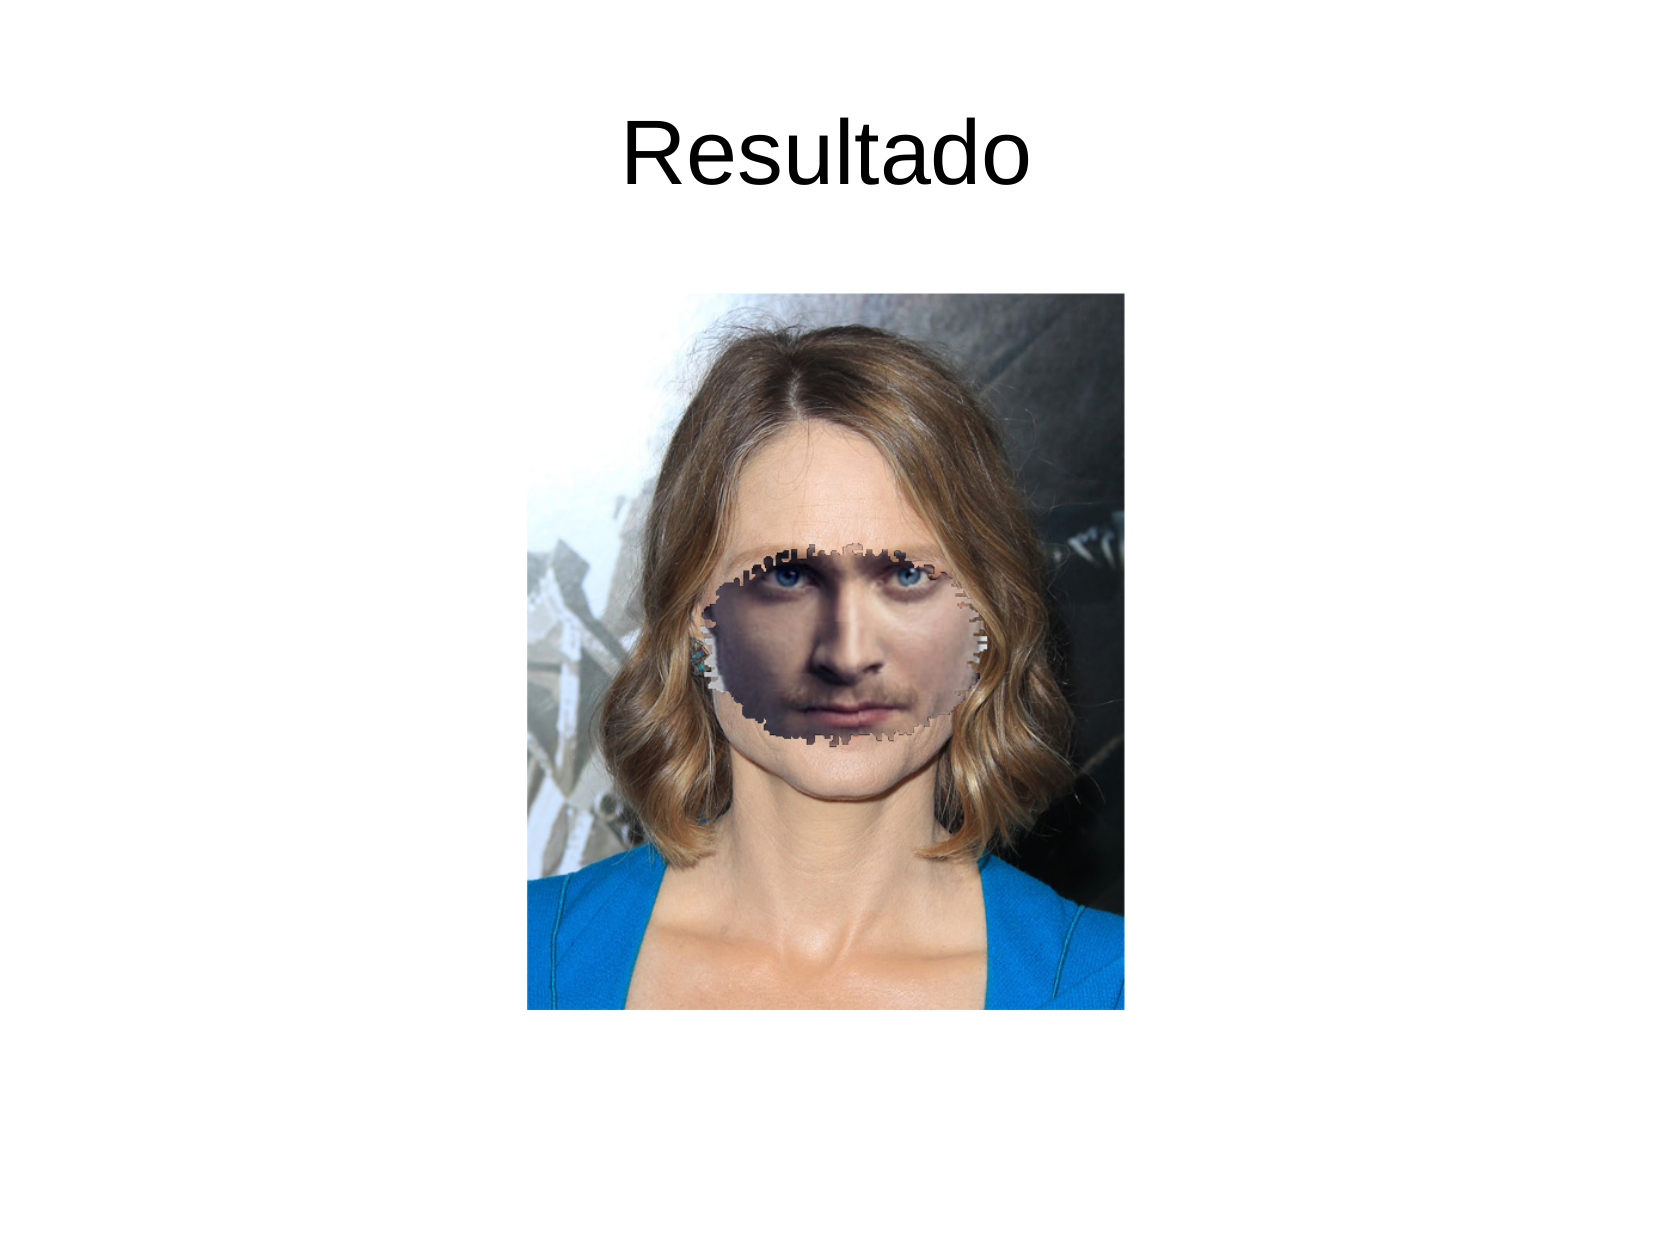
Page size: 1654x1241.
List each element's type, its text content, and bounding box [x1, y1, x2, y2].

picture [526, 290, 1127, 1010]
title Resultado [82, 49, 1571, 257]
